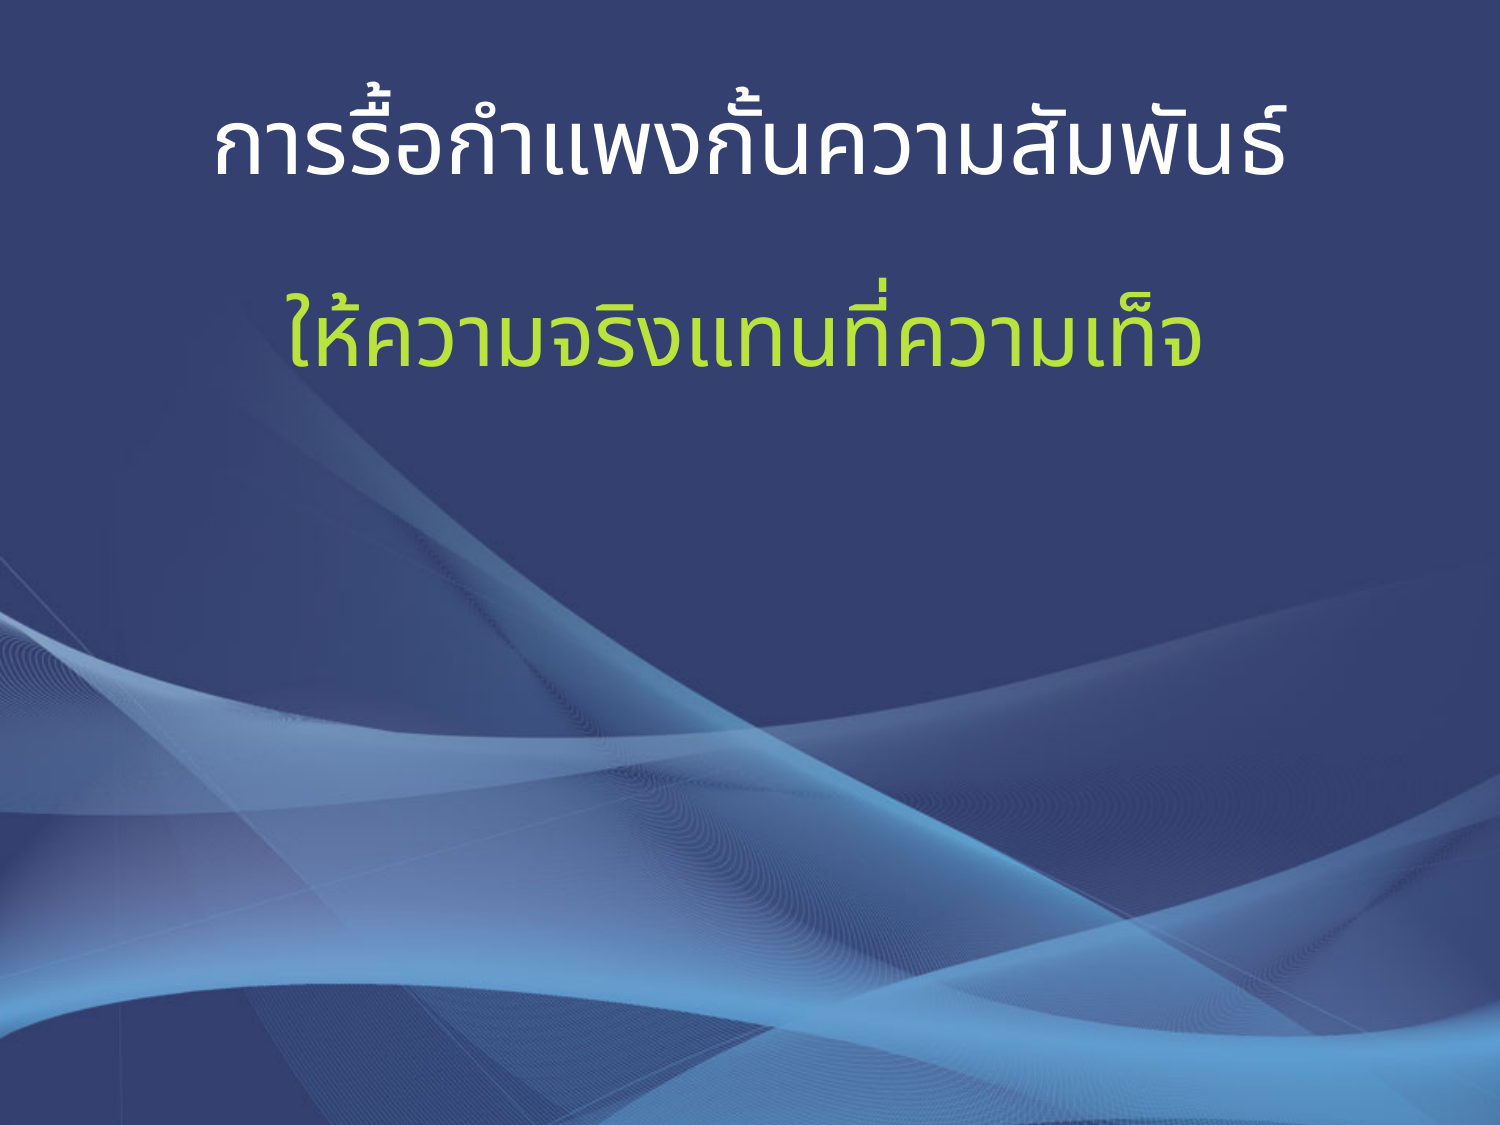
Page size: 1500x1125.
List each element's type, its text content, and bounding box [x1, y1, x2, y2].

list ให้ความจริงแทนที่ความเท็จ [70, 265, 1421, 562]
picture [0, 0, 1500, 1125]
title การรื้อกำแพงกั้นความสัมพันธ์ [75, 45, 1426, 233]
